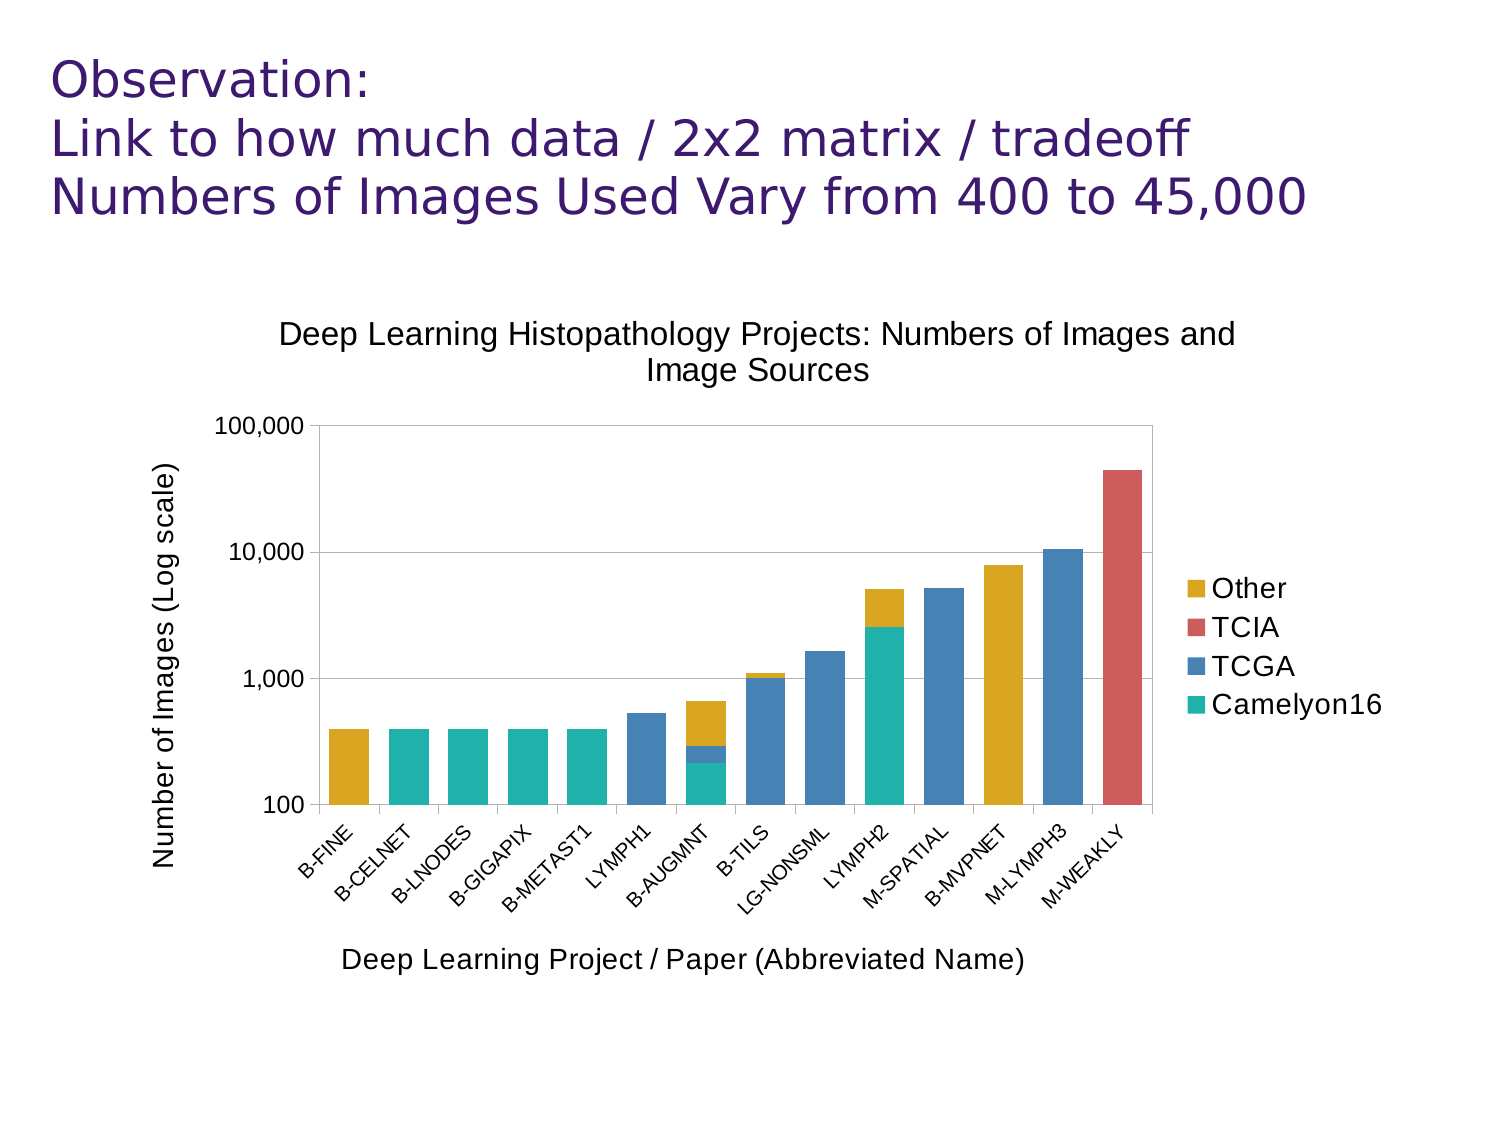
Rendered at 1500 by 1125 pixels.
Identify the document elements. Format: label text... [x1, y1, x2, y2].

chart [111, 283, 1406, 1010]
title Observation: Link to how much data / 2x2 matrix / tradeoff Numbers of Images Used Vary from 400 to 45,000 [50, 45, 1465, 233]
